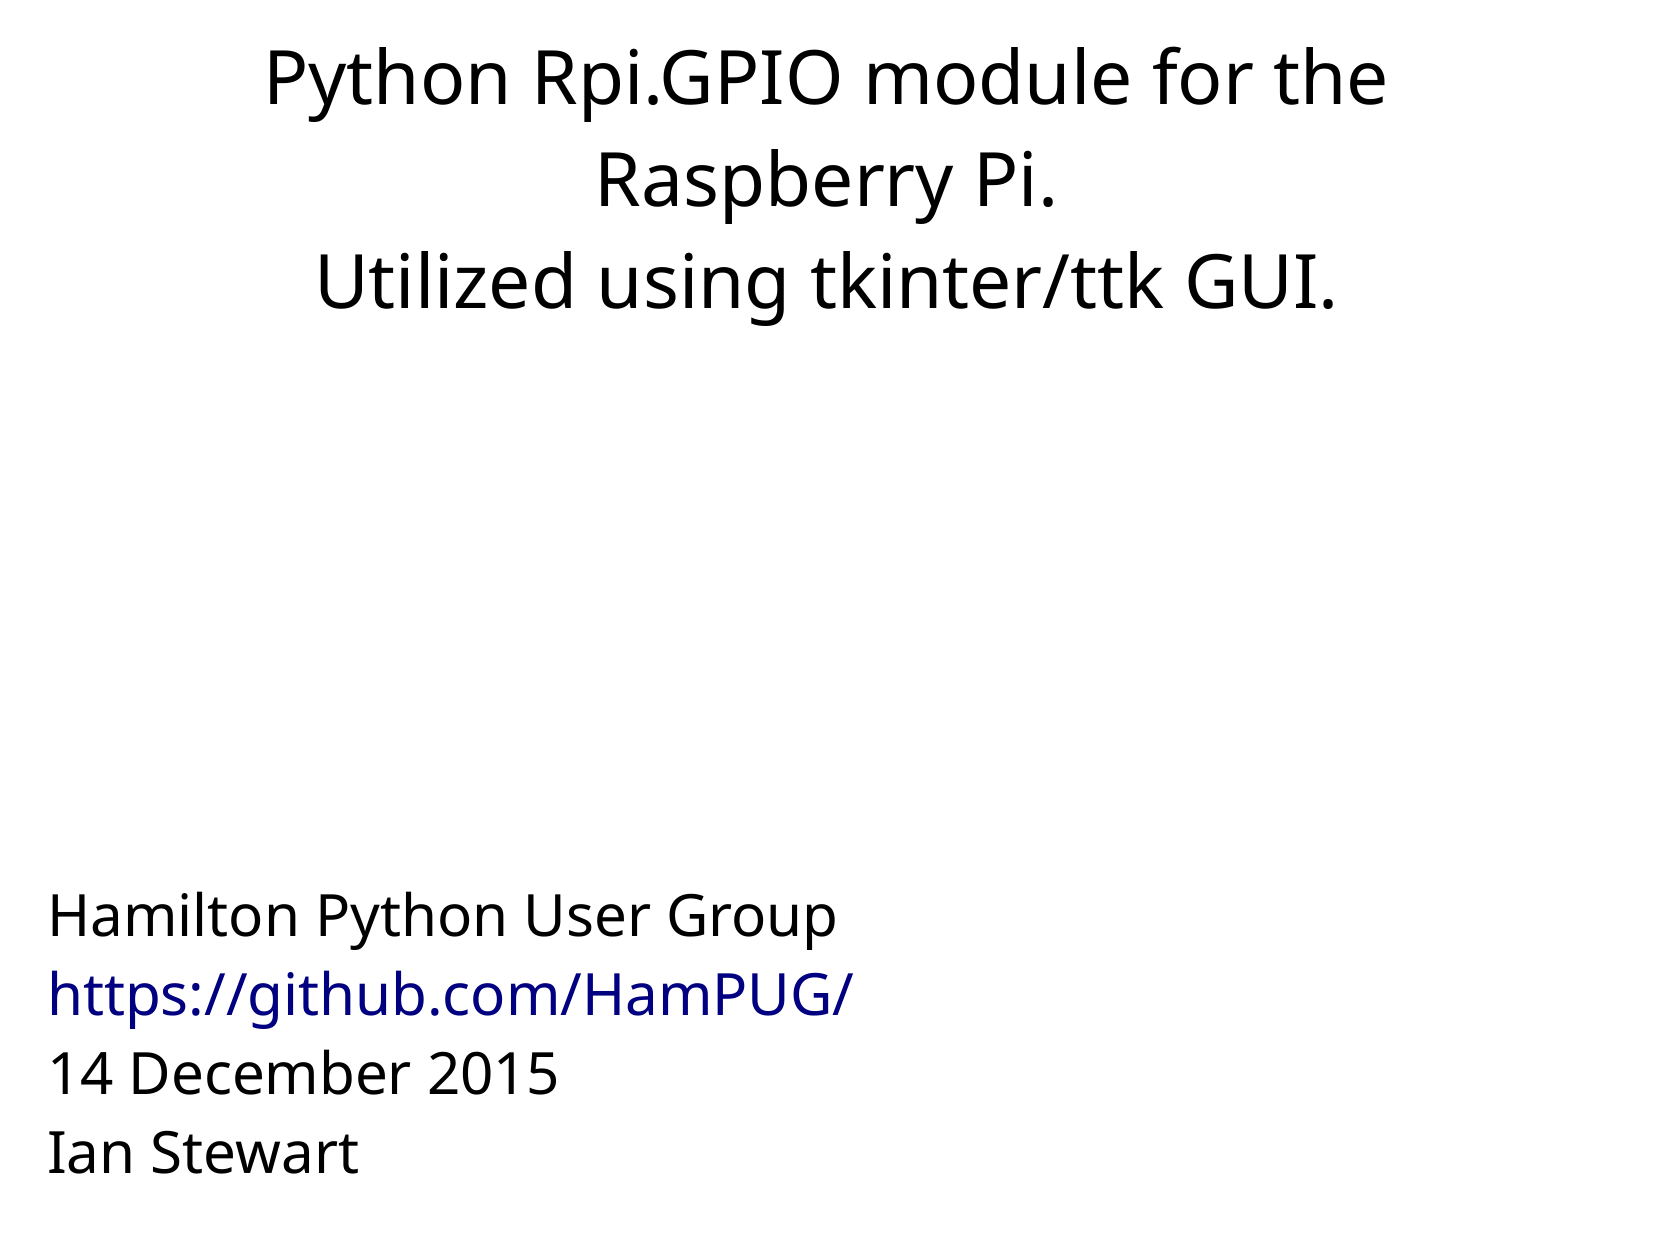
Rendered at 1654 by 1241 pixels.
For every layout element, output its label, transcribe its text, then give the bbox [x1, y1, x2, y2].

title Python Rpi.GPIO module for the Raspberry Pi. Utilized using tkinter/ttk GUI. [153, 53, 1501, 302]
subtitle Hamilton Python User Group https://github.com/HamPUG/ 14 December 2015 Ian Stewart [47, 874, 1619, 1170]
